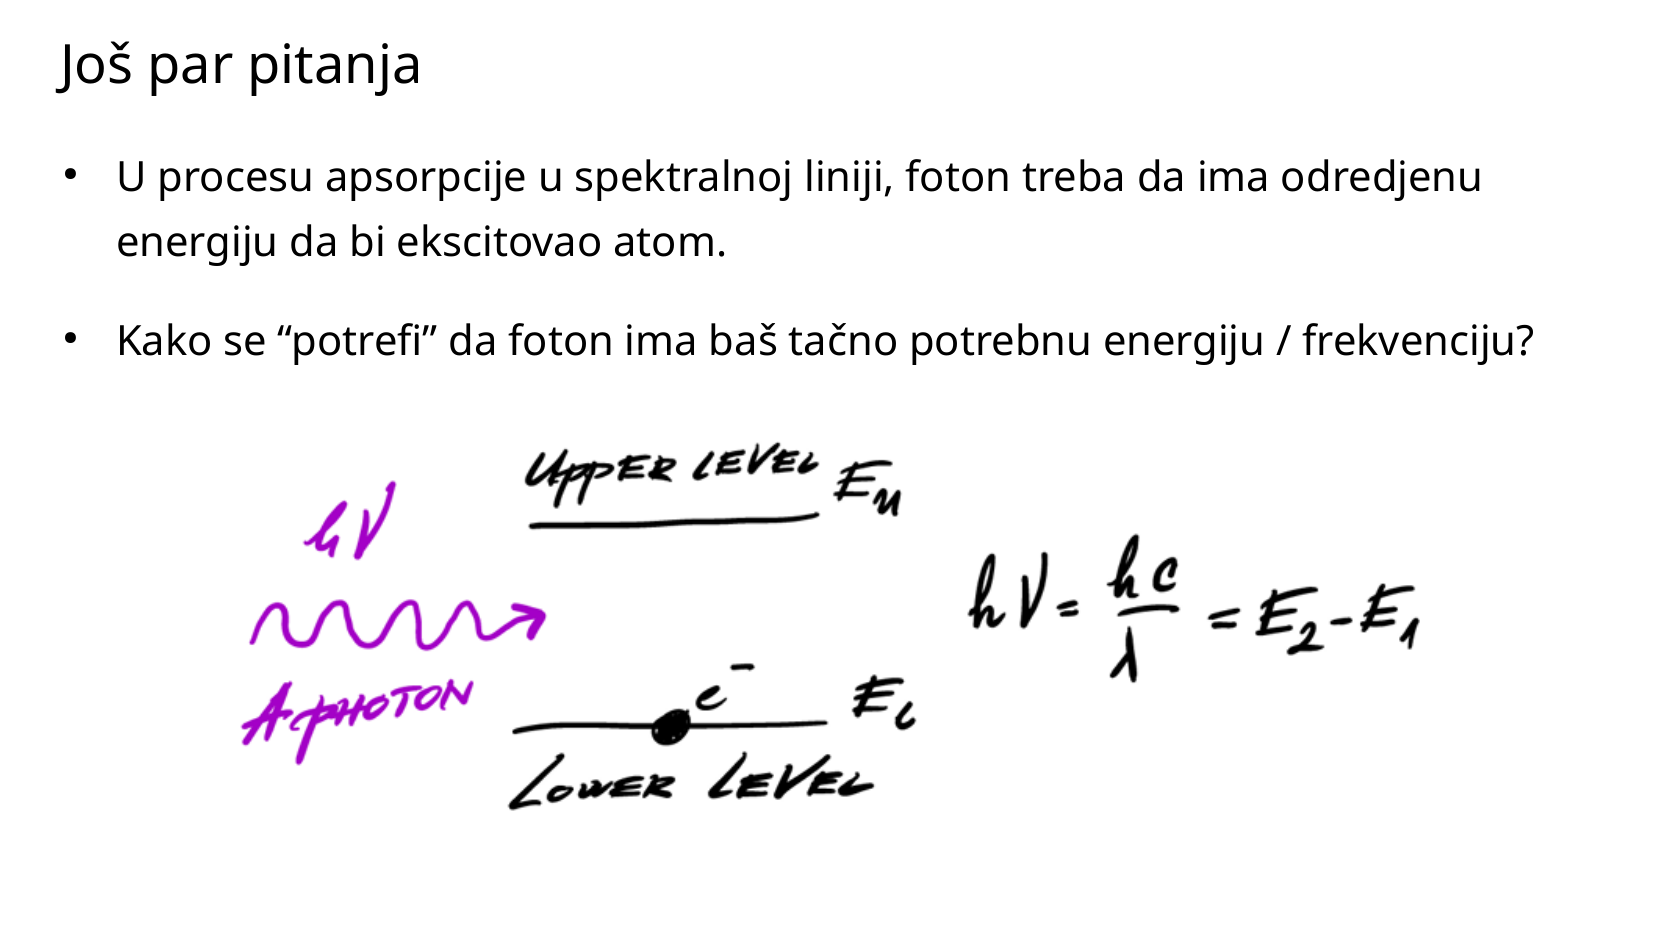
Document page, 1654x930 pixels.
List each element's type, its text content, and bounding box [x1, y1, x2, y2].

picture [225, 415, 1445, 826]
title Još par pitanja [59, 13, 1648, 113]
list U procesu apsorpcije u spektralnoj liniji, foton treba da ima odredjenu energiju da bi ekscitovao atom. Kako se “potrefi” da foton ima baš tačno potrebnu energiju / frekvenciju? [45, 138, 1613, 868]
